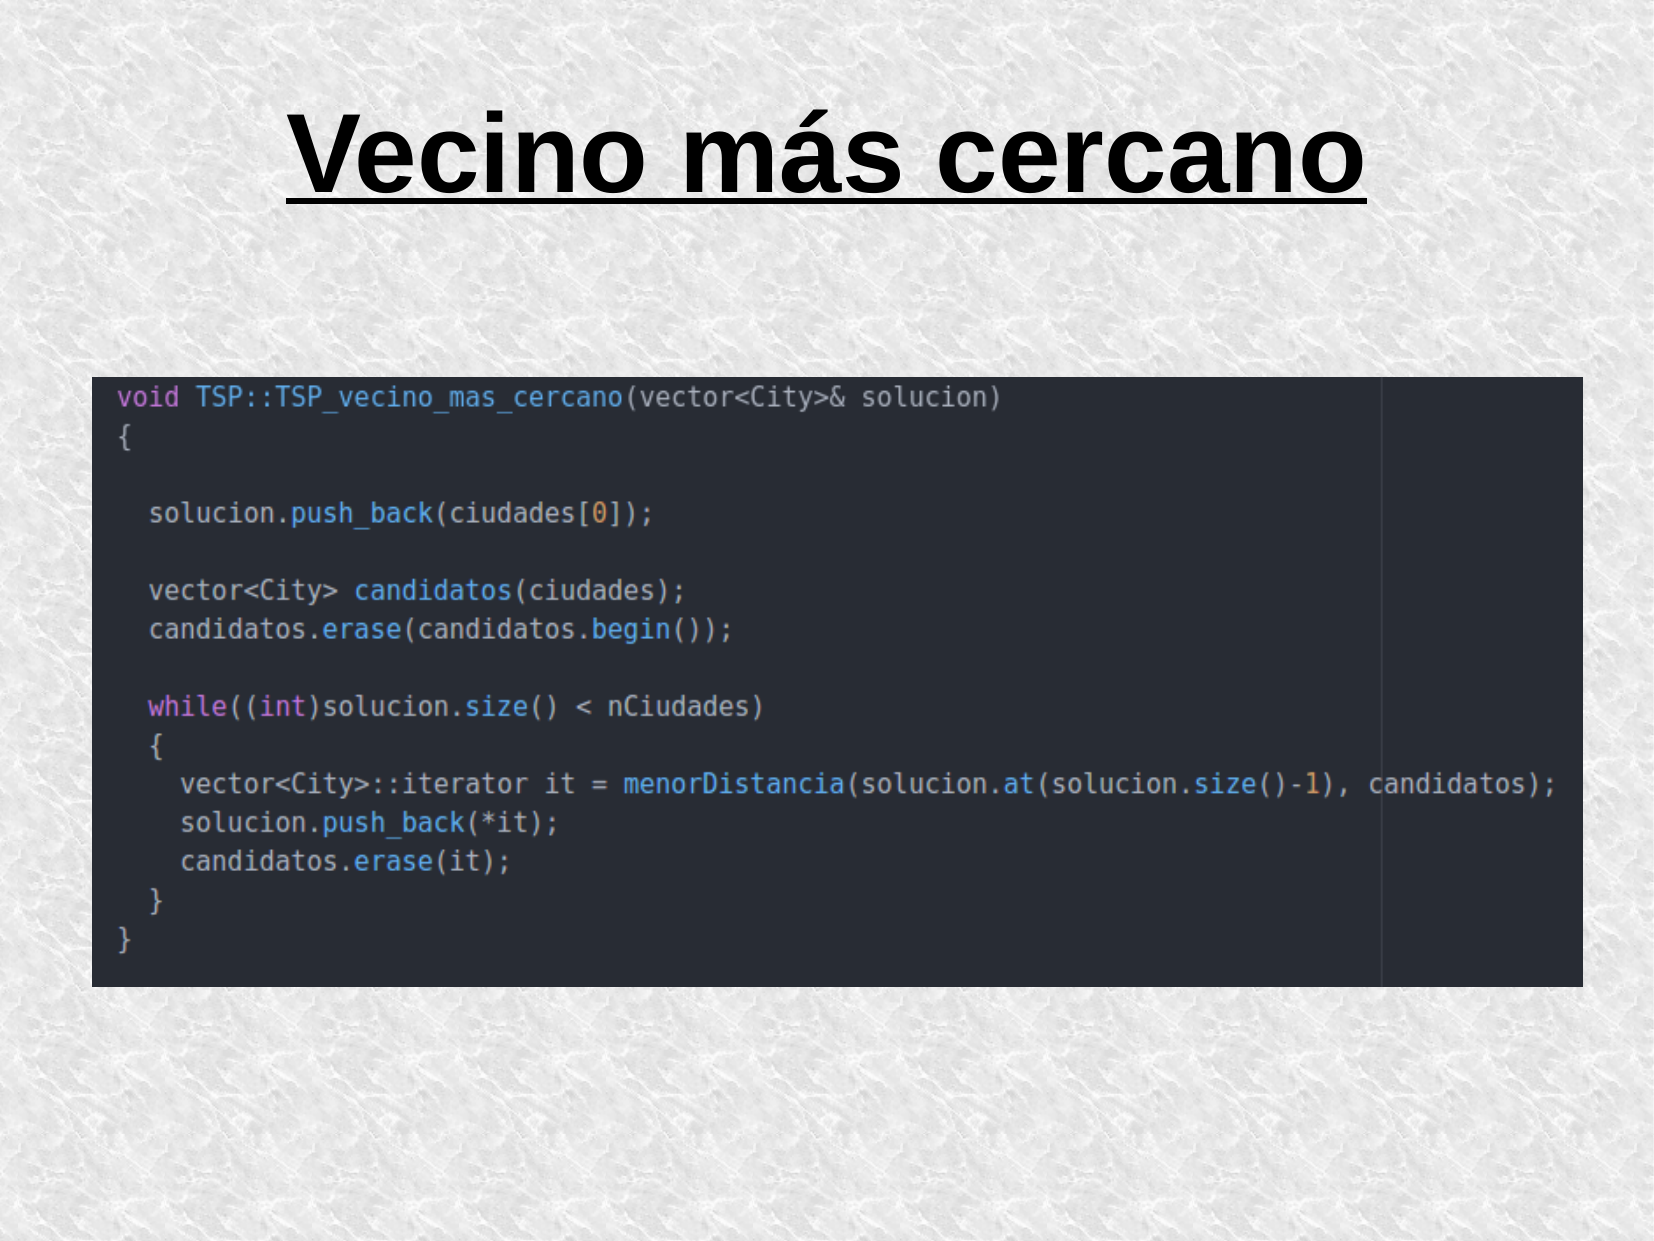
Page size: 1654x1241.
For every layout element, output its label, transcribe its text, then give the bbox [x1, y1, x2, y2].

title Vecino más cercano [82, 49, 1571, 257]
picture [0, 0, 1654, 1241]
